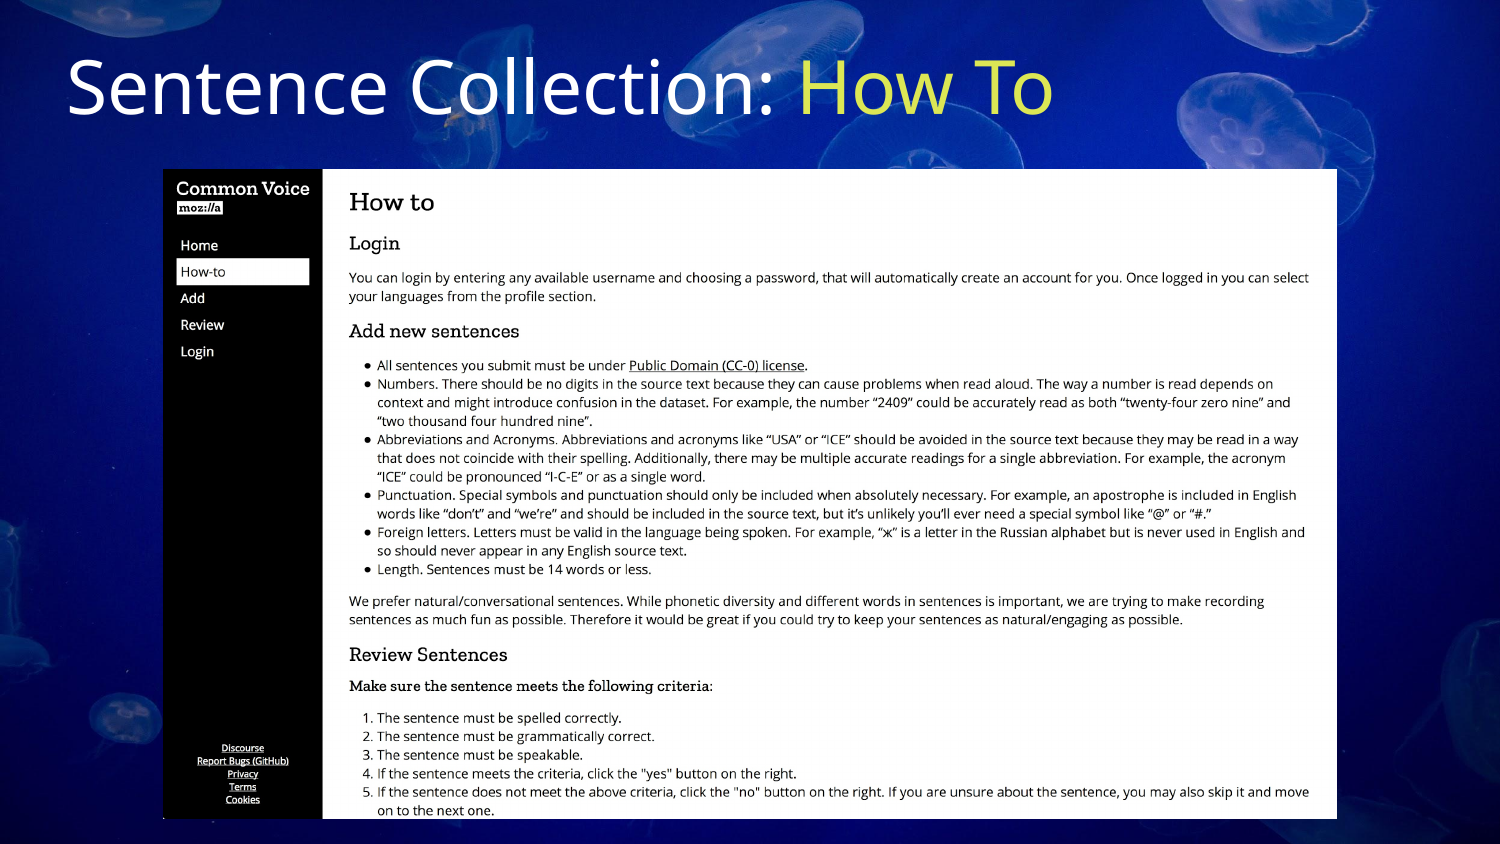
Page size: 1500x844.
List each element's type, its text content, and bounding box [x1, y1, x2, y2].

title Sentence Collection: How To [51, 33, 1492, 145]
picture [0, 0, 1500, 844]
